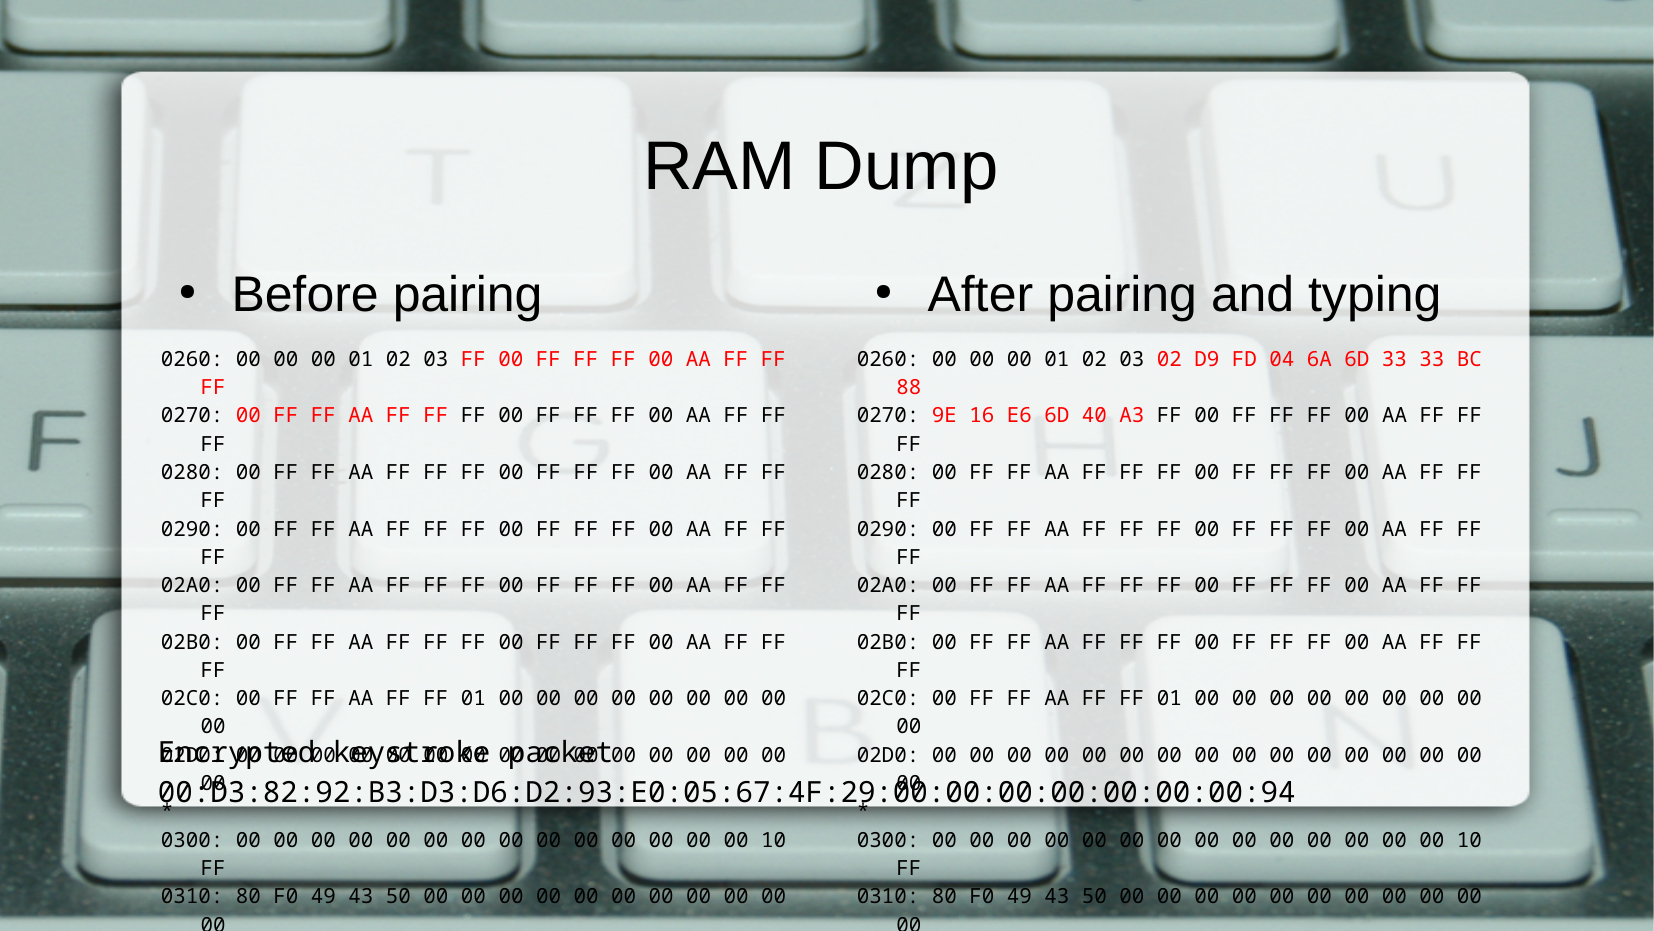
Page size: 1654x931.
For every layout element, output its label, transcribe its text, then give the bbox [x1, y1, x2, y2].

text_box Encrypted keystroke packet 00:D3:82:92:B3:D3:D6:D2:93:E0:05:67:4F:29:00:00:00:00:00:00:00:94 [129, 724, 1554, 798]
picture [900, 922, 906, 931]
picture [912, 922, 918, 931]
picture [216, 919, 221, 927]
list Before pairing 0260: 00 00 00 01 02 03 FF 00 FF FF FF 00 AA FF FF FF 0270: 00 FF FF AA FF FF FF 00 FF FF FF 00 AA FF FF FF 0280: 00 FF FF AA FF FF FF 00 FF FF FF 00 AA FF FF FF 0290: 00 FF FF AA FF FF FF 00 FF FF FF 00 AA FF FF FF 02A0: 00 FF FF AA FF FF FF 00 FF FF FF 00 AA FF FF FF 02B0: 00 FF FF AA FF FF FF 00 FF FF FF 00 AA FF FF FF 02C0: 00 FF FF AA FF FF 01 00 00 00 00 00 00 00 00 00 02D0: 00 00 00 00 00 00 00 00 00 00 00 00 00 00 00 00 * 0300: 00 00 00 00 00 00 00 00 00 00 00 00 00 00 10 FF 0310: 80 F0 49 43 50 00 00 00 00 00 00 00 00 00 00 00 0320: 00 00 00 00 00 00 00 00 03 01 01 81 FA 00 FA 00 0330: FF 18 00 1D FF FF FF FF FF 06 83 29 6C 21 01 83 0340: 5D 10 FF C6 C0 00 00 00 61 00 00 00 00 00 00 00 0350: 00 00 00 00 00 00 00 00 00 00 00 00 03 FD 26 92 0360: 04 01 06 06 00 00 00 00 00 00 00 00 00 04 14 1D 0370: 1F 27 28 0D 00 00 00 00 0A 0D 13 26 0E 00 00 00 [147, 265, 811, 724]
picture [899, 919, 904, 927]
list After pairing and typing 0260: 00 00 00 01 02 03 02 D9 FD 04 6A 6D 33 33 BC 88 0270: 9E 16 E6 6D 40 A3 FF 00 FF FF FF 00 AA FF FF FF 0280: 00 FF FF AA FF FF FF 00 FF FF FF 00 AA FF FF FF 0290: 00 FF FF AA FF FF FF 00 FF FF FF 00 AA FF FF FF 02A0: 00 FF FF AA FF FF FF 00 FF FF FF 00 AA FF FF FF 02B0: 00 FF FF AA FF FF FF 00 FF FF FF 00 AA FF FF FF 02C0: 00 FF FF AA FF FF 01 00 00 00 00 00 00 00 00 00 02D0: 00 00 00 00 00 00 00 00 00 00 00 00 00 00 00 00 * 0300: 00 00 00 00 00 00 00 00 00 00 00 00 00 00 10 FF 0310: 80 F0 49 43 50 00 00 00 00 00 00 00 00 00 00 00 0320: 00 00 00 00 00 00 00 00 03 01 00 81 FA 00 FA 00 0330: 07 00 00 1D 05 FF FF 30 FF 06 83 29 00 00 00 00 0340: 00 10 FF C6 C0 00 00 00 11 00 00 00 00 00 00 00 0350: 00 00 00 00 00 00 00 00 00 00 00 00 00 00 00 00 0360: 00 00 00 00 00 00 00 00 00 00 00 00 00 04 14 1D 0370: 1F 27 28 0D 05 67 4F 29 0A 0D 13 26 0E 00 00 00 [843, 265, 1507, 724]
picture [204, 922, 210, 931]
picture [203, 919, 208, 927]
picture [0, 0, 1654, 931]
title RAM Dump [135, 88, 1506, 244]
picture [217, 922, 223, 931]
picture [911, 919, 916, 927]
